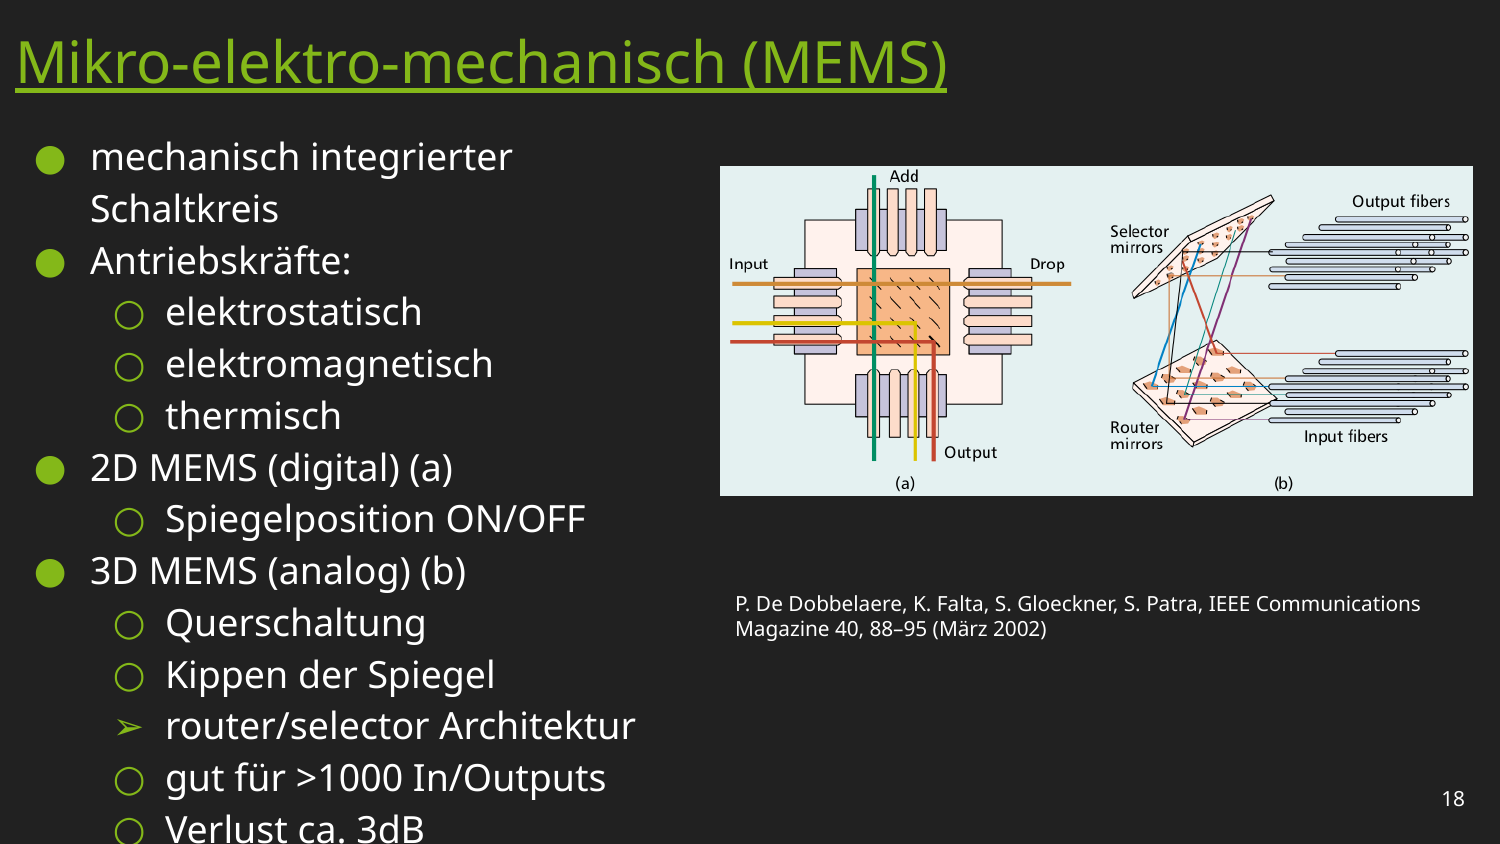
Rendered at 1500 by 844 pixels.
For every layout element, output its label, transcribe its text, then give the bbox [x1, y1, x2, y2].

text_box P. De Dobbelaere, K. Falta, S. Gloeckner, S. Patra, IEEE Communications Magazine 40, 88–95 (März 2002) [720, 575, 1500, 652]
slide_number <number> [1389, 764, 1480, 830]
list mechanisch integrierter Schaltkreis Antriebskräfte: elektrostatisch elektromagnetisch thermisch 2D MEMS (digital) (a) Spiegelposition ON/OFF 3D MEMS (analog) (b) Querschaltung Kippen der Spiegel router/selector Architektur gut für >1000 In/Outputs Verlust ca. 3dB [0, 111, 721, 830]
title Mikro-elektro-mechanisch (MEMS) [0, 0, 984, 87]
picture [720, 166, 1473, 497]
